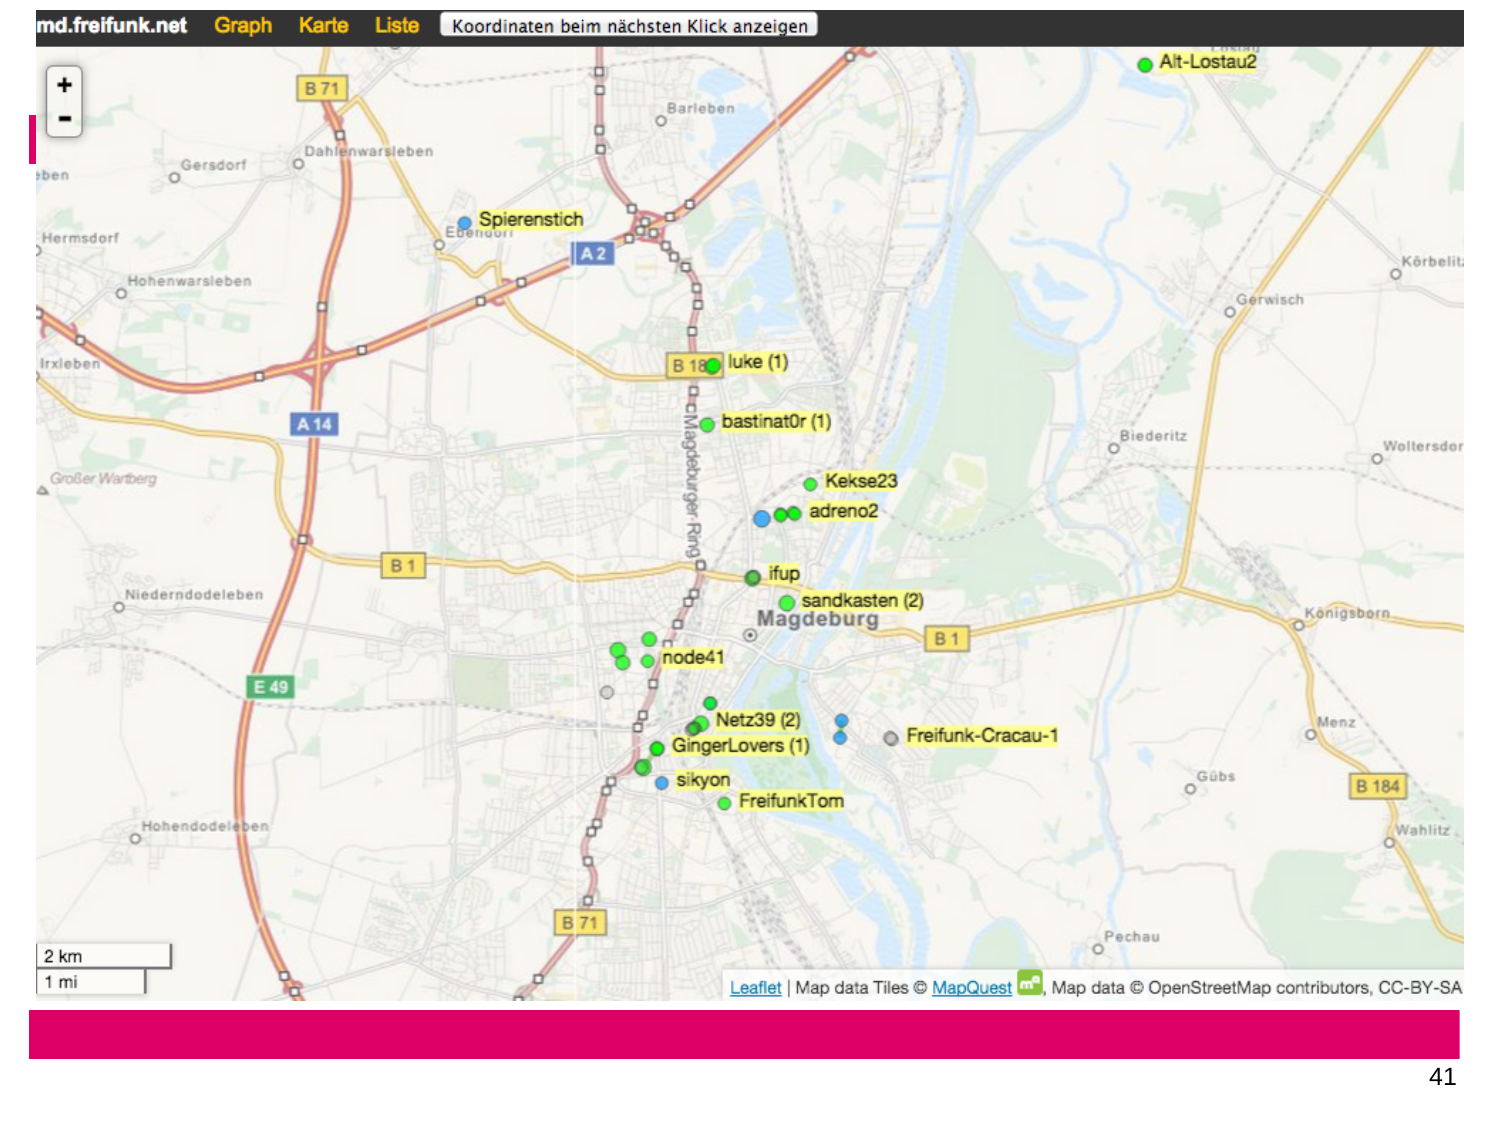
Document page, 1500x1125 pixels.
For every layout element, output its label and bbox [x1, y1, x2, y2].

picture [36, 10, 1464, 1001]
